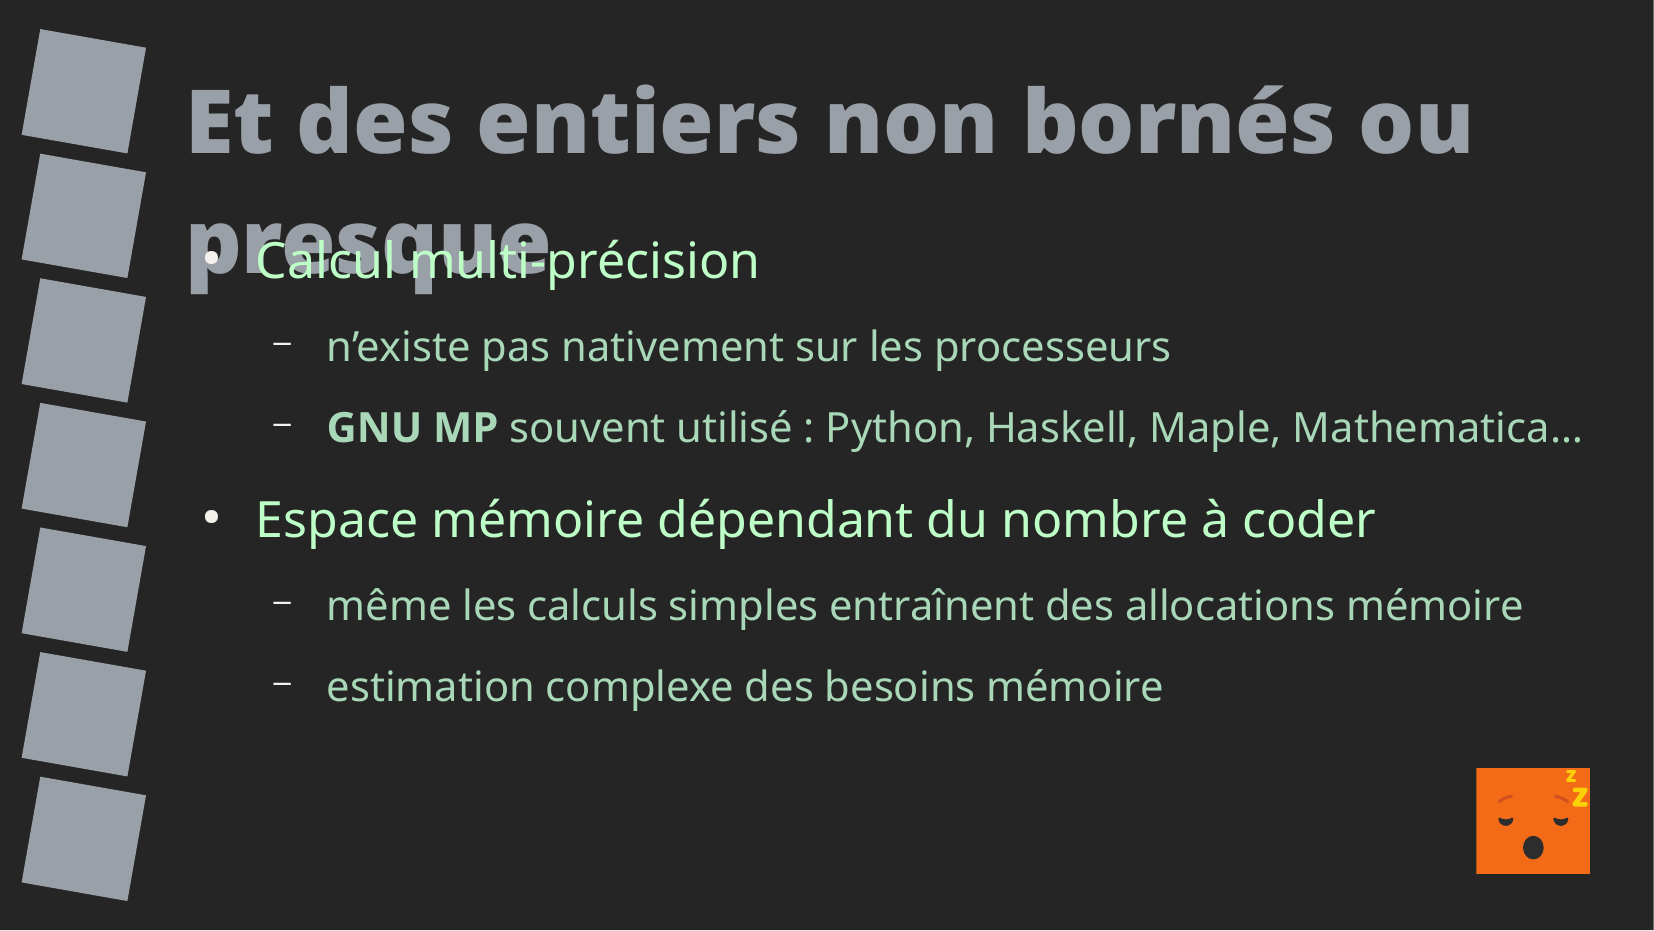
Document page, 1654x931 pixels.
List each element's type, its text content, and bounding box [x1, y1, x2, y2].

list Calcul multi-précision n’existe pas nativement sur les processeurs GNU MP souvent utilisé : Python, Haskell, Maple, Mathematica… Espace mémoire dépendant du nombre à coder même les calculs simples entraînent des allocations mémoire estimation complexe des besoins mémoire [184, 225, 1636, 901]
picture [1476, 767, 1591, 874]
title Et des entiers non bornés ou presque [184, 59, 1654, 154]
